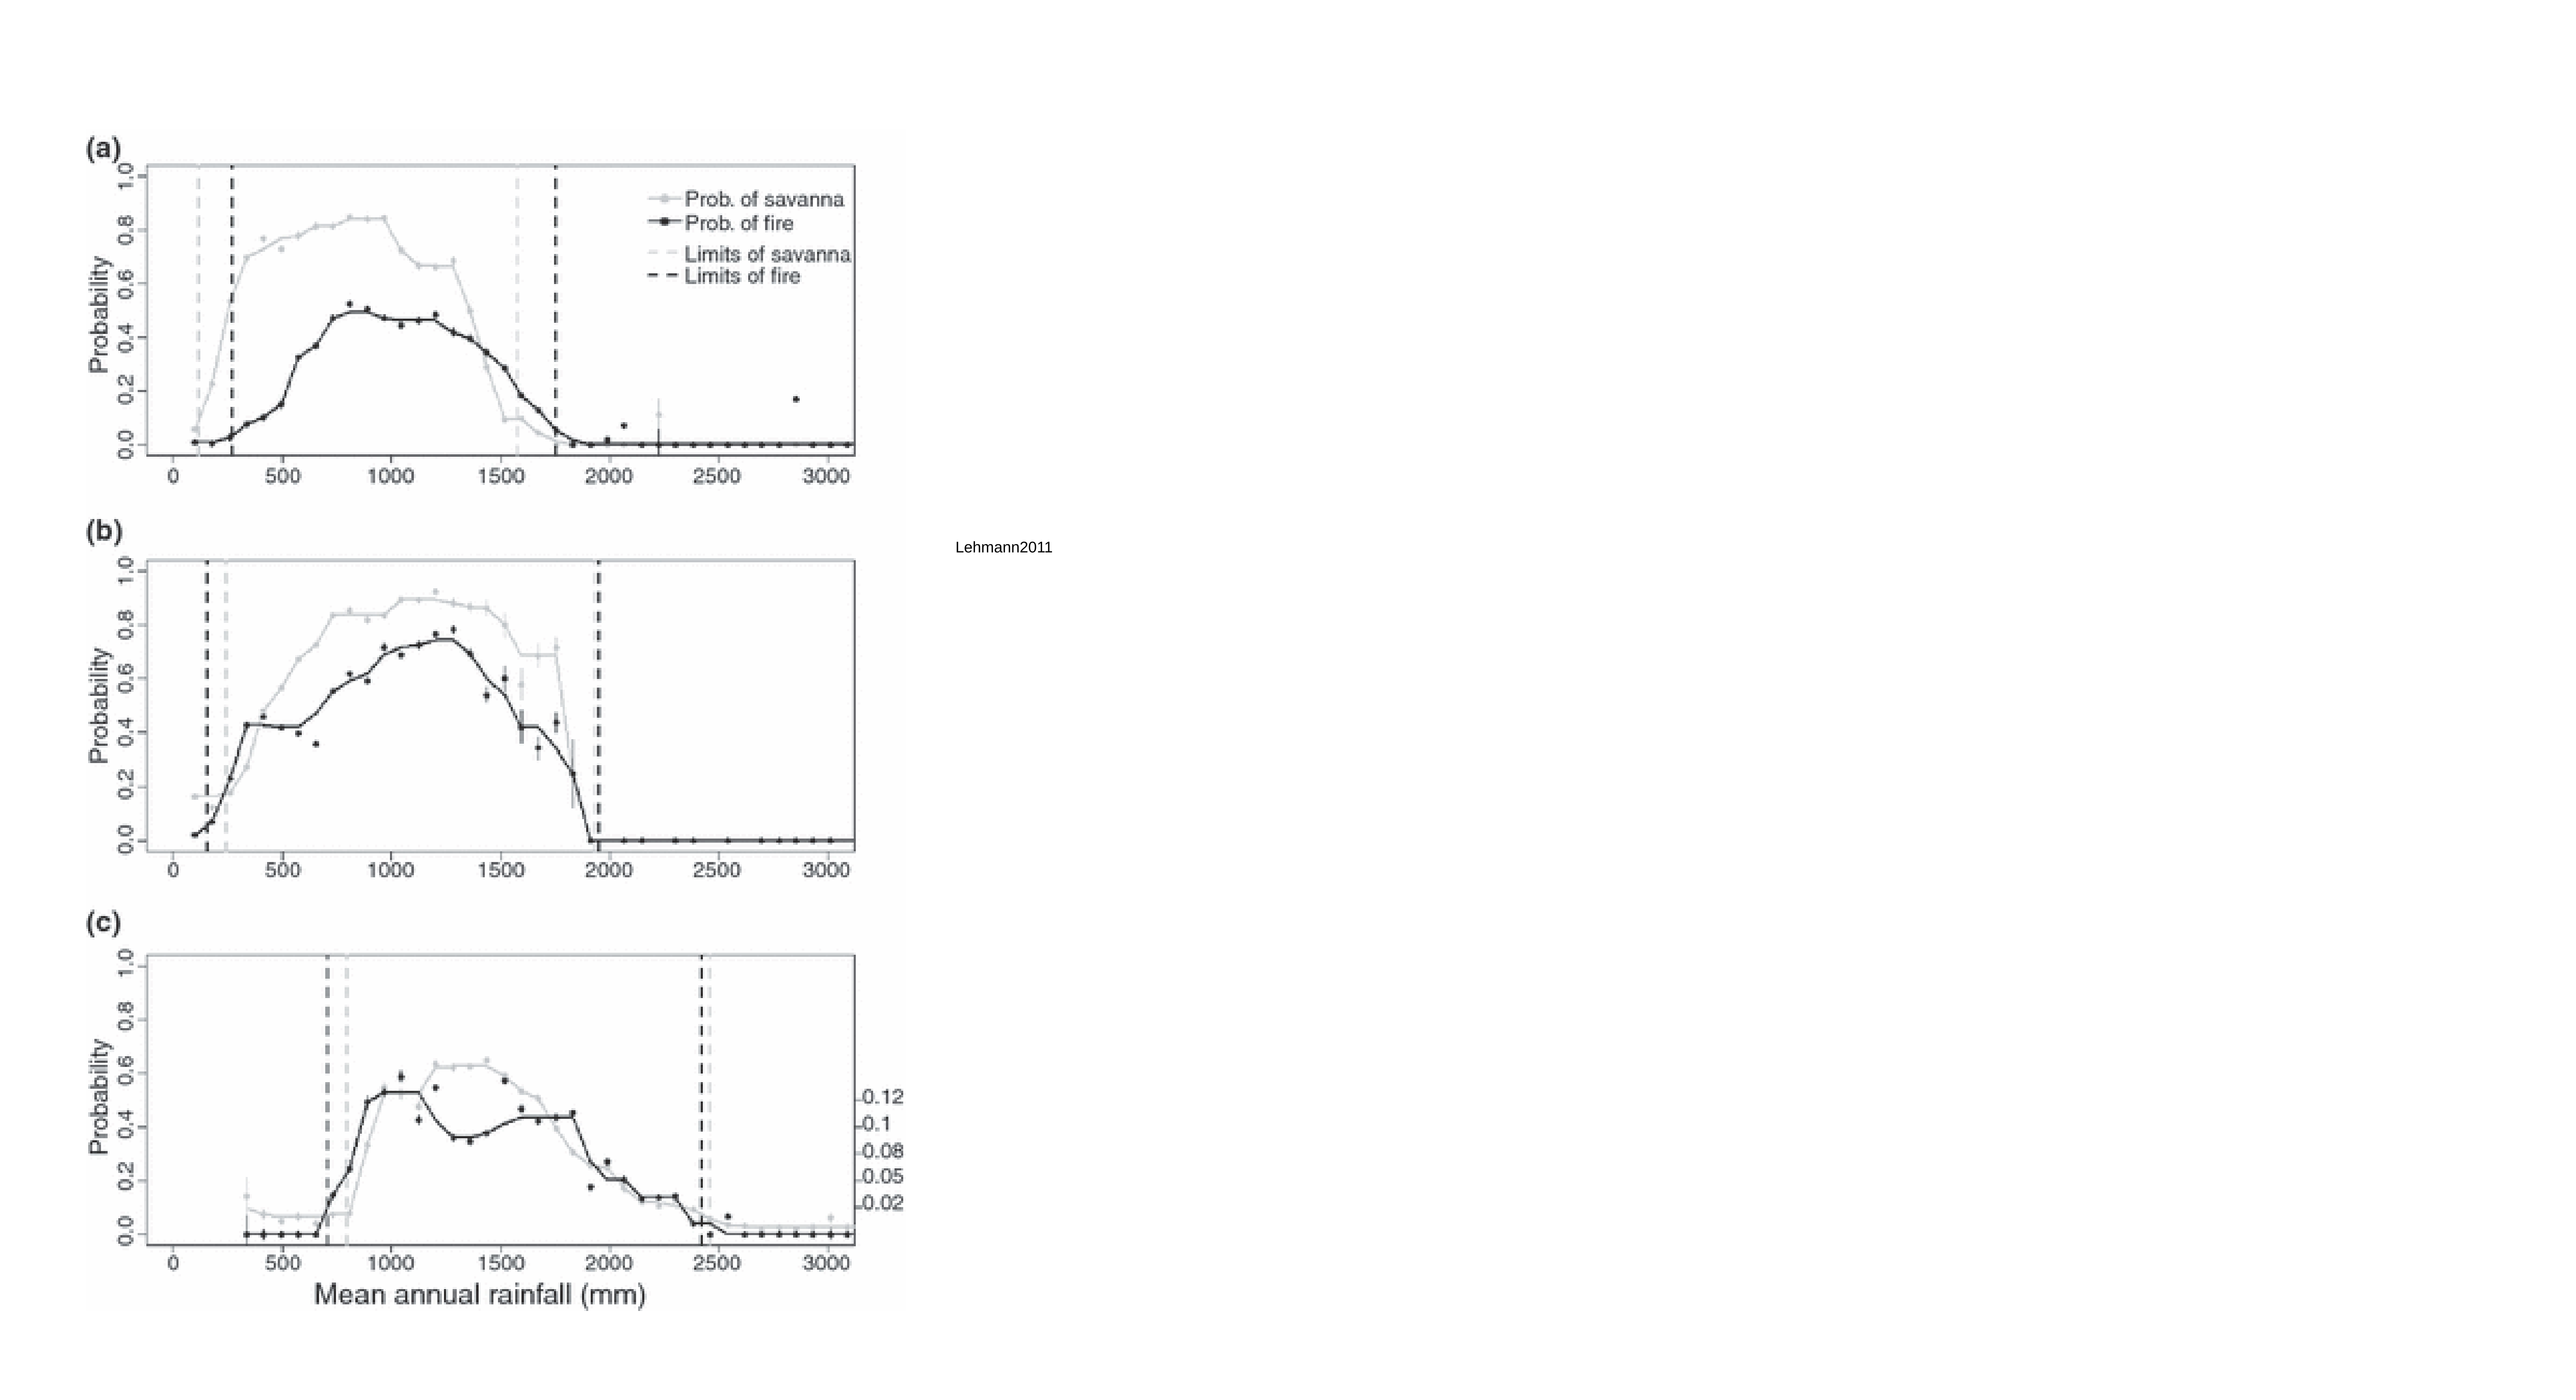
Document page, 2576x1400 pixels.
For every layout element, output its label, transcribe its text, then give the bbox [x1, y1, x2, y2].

picture [86, 129, 906, 1311]
text_box Lehmann2011 [949, 536, 1295, 559]
